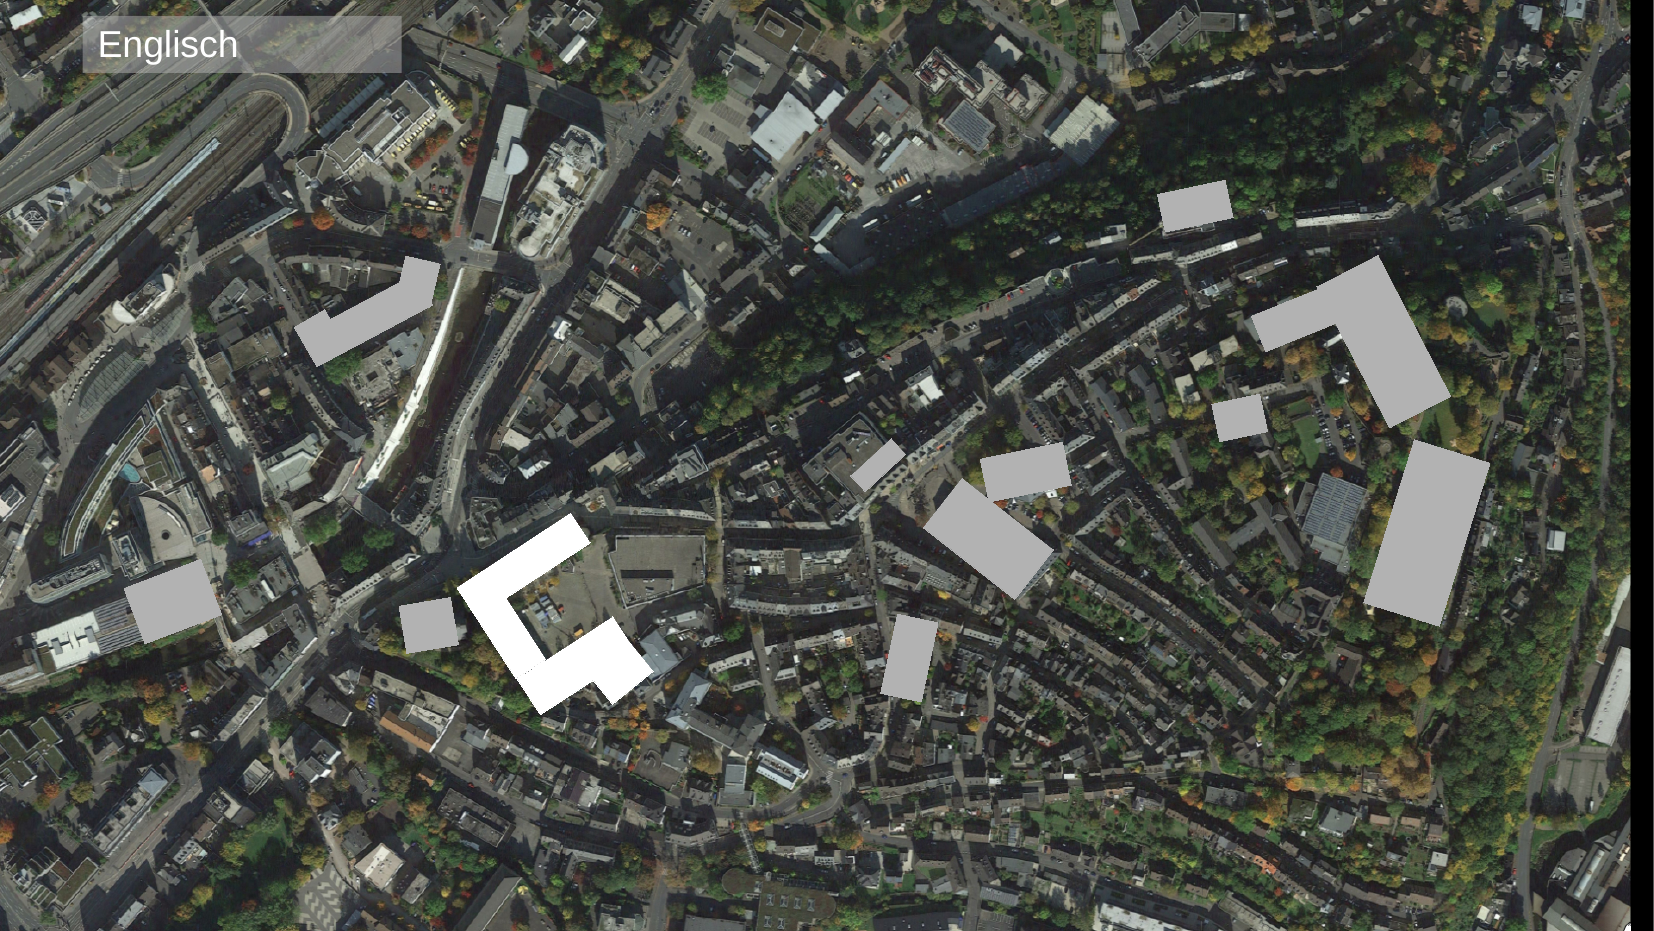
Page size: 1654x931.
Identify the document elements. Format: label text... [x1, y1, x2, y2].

text_box [1251, 255, 1451, 428]
picture [0, 0, 1654, 931]
text_box [1211, 394, 1268, 442]
text_box Englisch [82, 15, 402, 73]
text_box [1363, 439, 1490, 627]
text_box [399, 597, 459, 654]
text_box [850, 438, 906, 492]
text_box [457, 513, 654, 715]
text_box [294, 256, 441, 367]
text_box [124, 559, 222, 644]
text_box [880, 614, 938, 702]
text_box [923, 442, 1072, 600]
text_box [1157, 180, 1234, 232]
